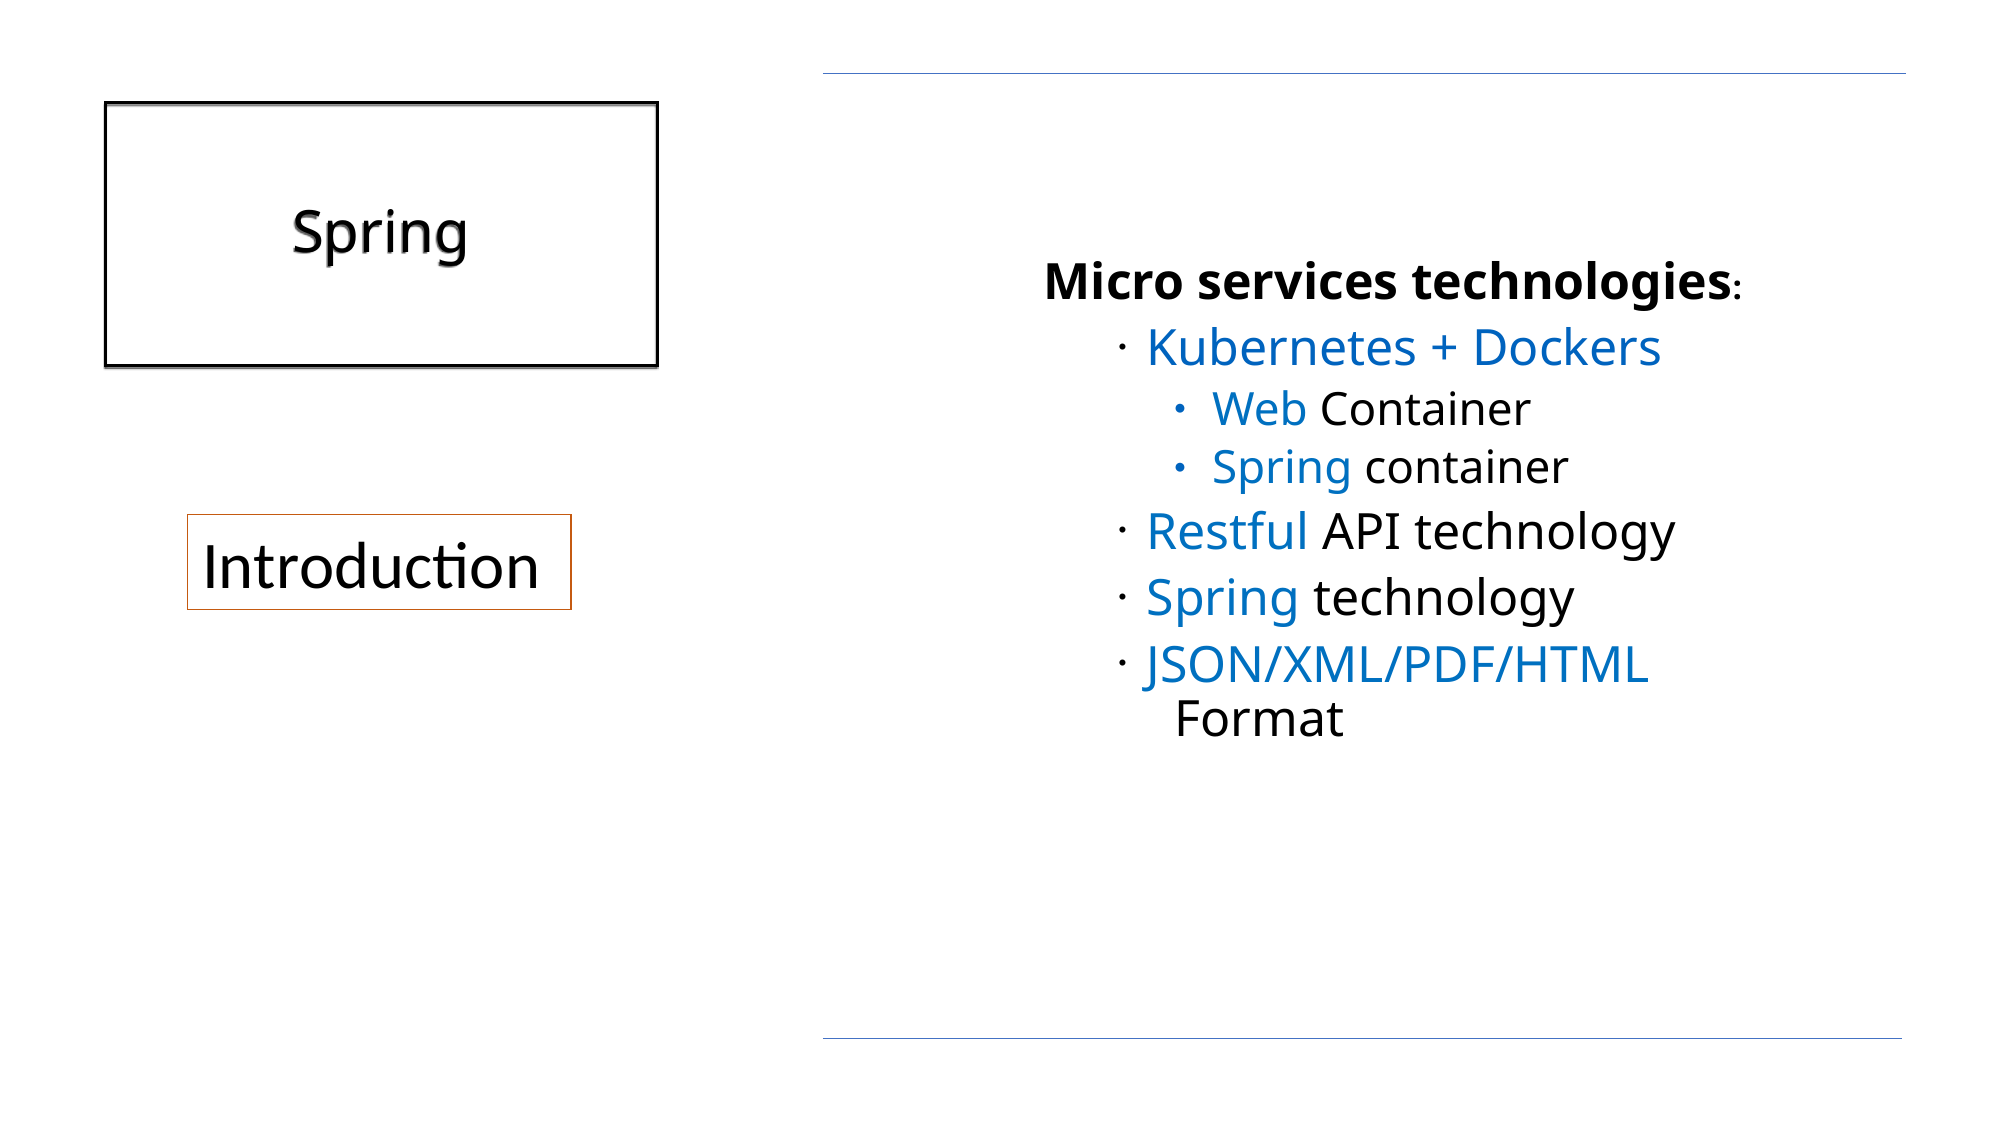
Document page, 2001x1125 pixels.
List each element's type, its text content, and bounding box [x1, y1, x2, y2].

title Spring [105, 102, 658, 366]
text_box Introduction [187, 514, 571, 610]
text_box Micro services technologies: Kubernetes + Dockers Web Container Spring container Restful API technology Spring technology JSON/XML/PDF/HTML Format [934, 175, 1835, 950]
